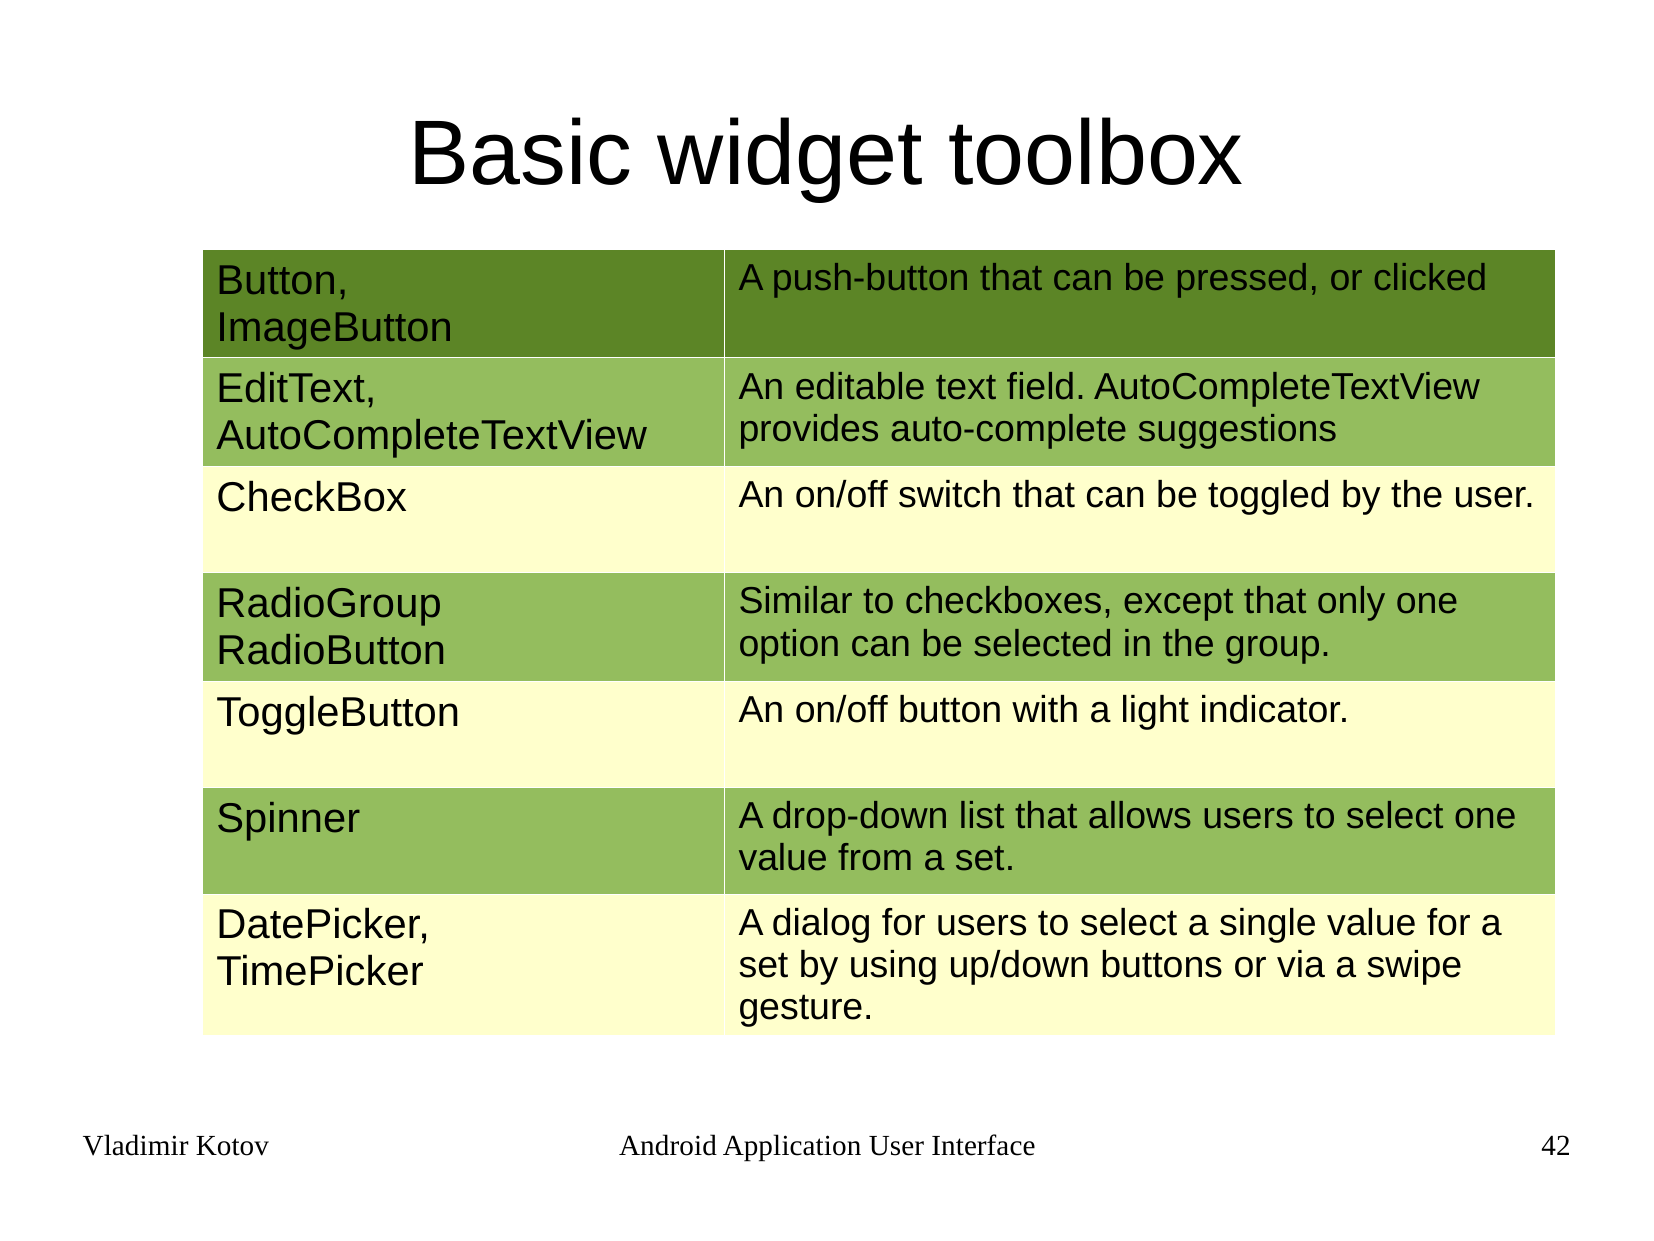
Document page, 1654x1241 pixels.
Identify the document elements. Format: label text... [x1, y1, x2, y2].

table_cell CheckBox [203, 467, 724, 572]
table_cell An editable text field. AutoCompleteTextView provides auto-complete suggestions [725, 358, 1555, 466]
table_cell An on/off button with a light indicator. [725, 682, 1555, 787]
table_cell Spinner [203, 788, 724, 894]
table_cell EditText, AutoCompleteTextView [203, 358, 724, 466]
table_header Button, ImageButton [203, 250, 724, 357]
table_header A push-button that can be pressed, or clicked [725, 250, 1555, 357]
table_cell A dialog for users to select a single value for a set by using up/down buttons or via a swipe gesture. [725, 895, 1555, 1035]
table_cell Similar to checkboxes, except that only one option can be selected in the group. [725, 573, 1555, 681]
table_cell RadioGroup RadioButton [203, 573, 724, 681]
title Basic widget toolbox [82, 56, 1571, 250]
table_cell DatePicker, TimePicker [203, 895, 724, 1035]
table_cell A drop-down list that allows users to select one value from a set. [725, 788, 1555, 894]
table_cell An on/off switch that can be toggled by the user. [725, 467, 1555, 572]
table_cell ToggleButton [203, 682, 724, 787]
